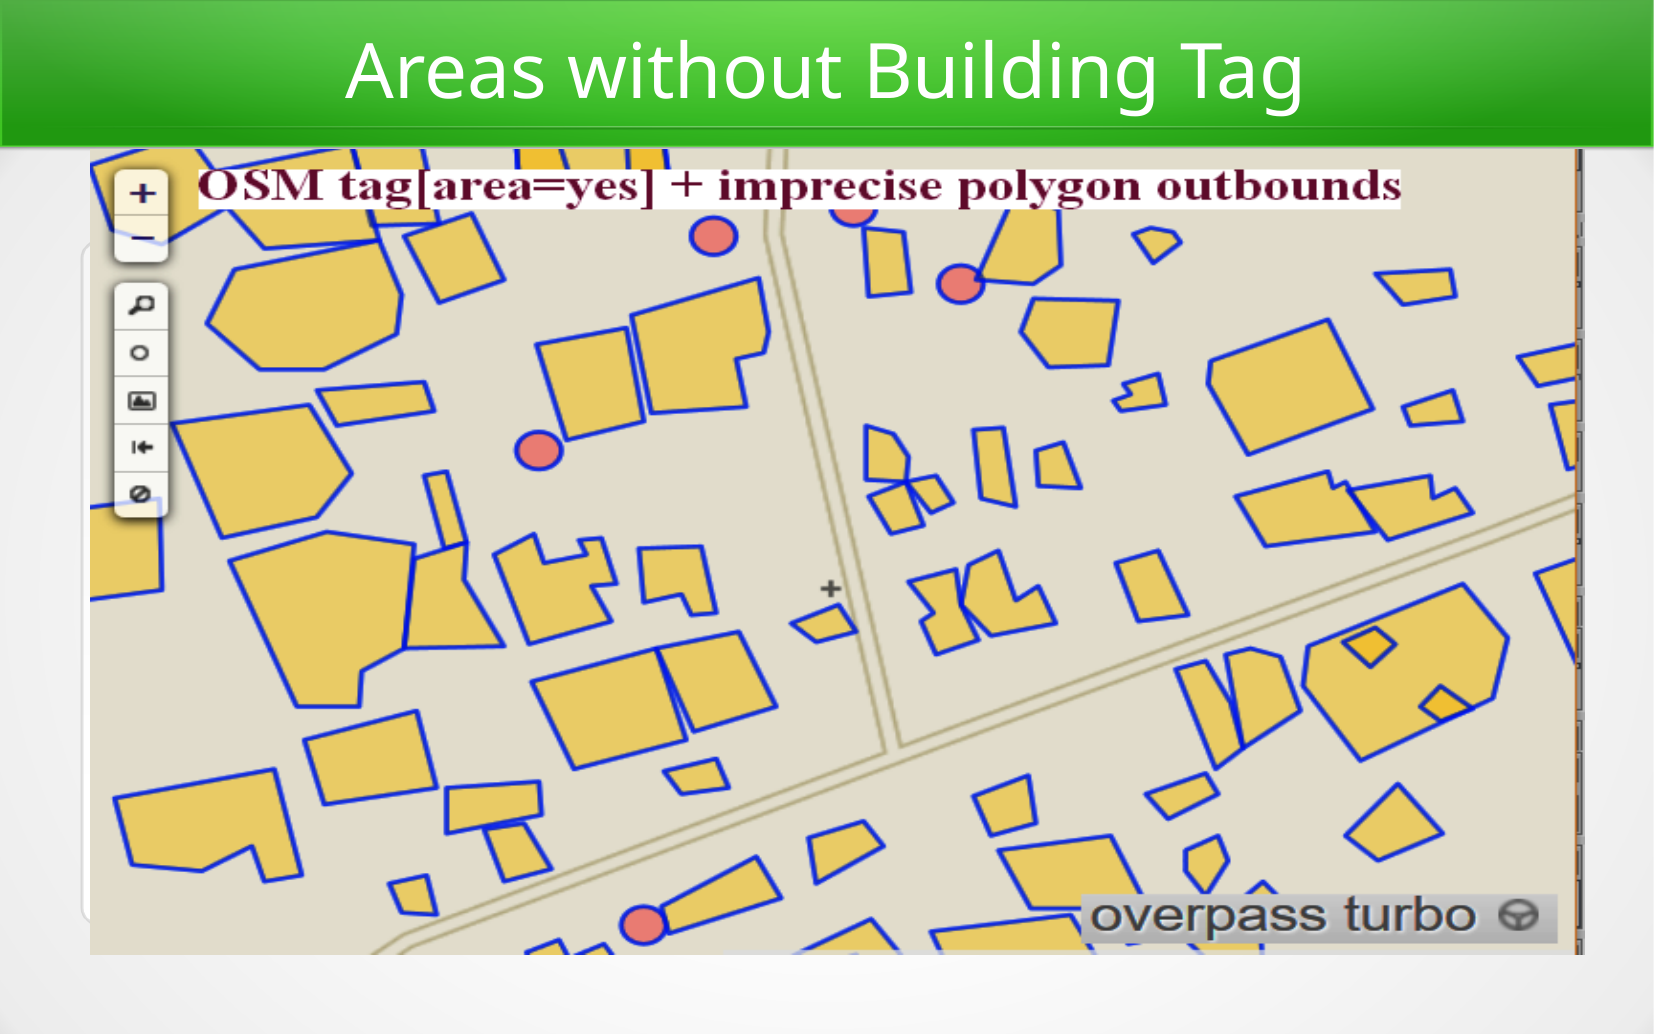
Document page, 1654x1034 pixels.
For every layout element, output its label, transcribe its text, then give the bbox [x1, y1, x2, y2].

picture [0, 0, 1654, 1034]
title Areas without Building Tag [82, 9, 1571, 129]
